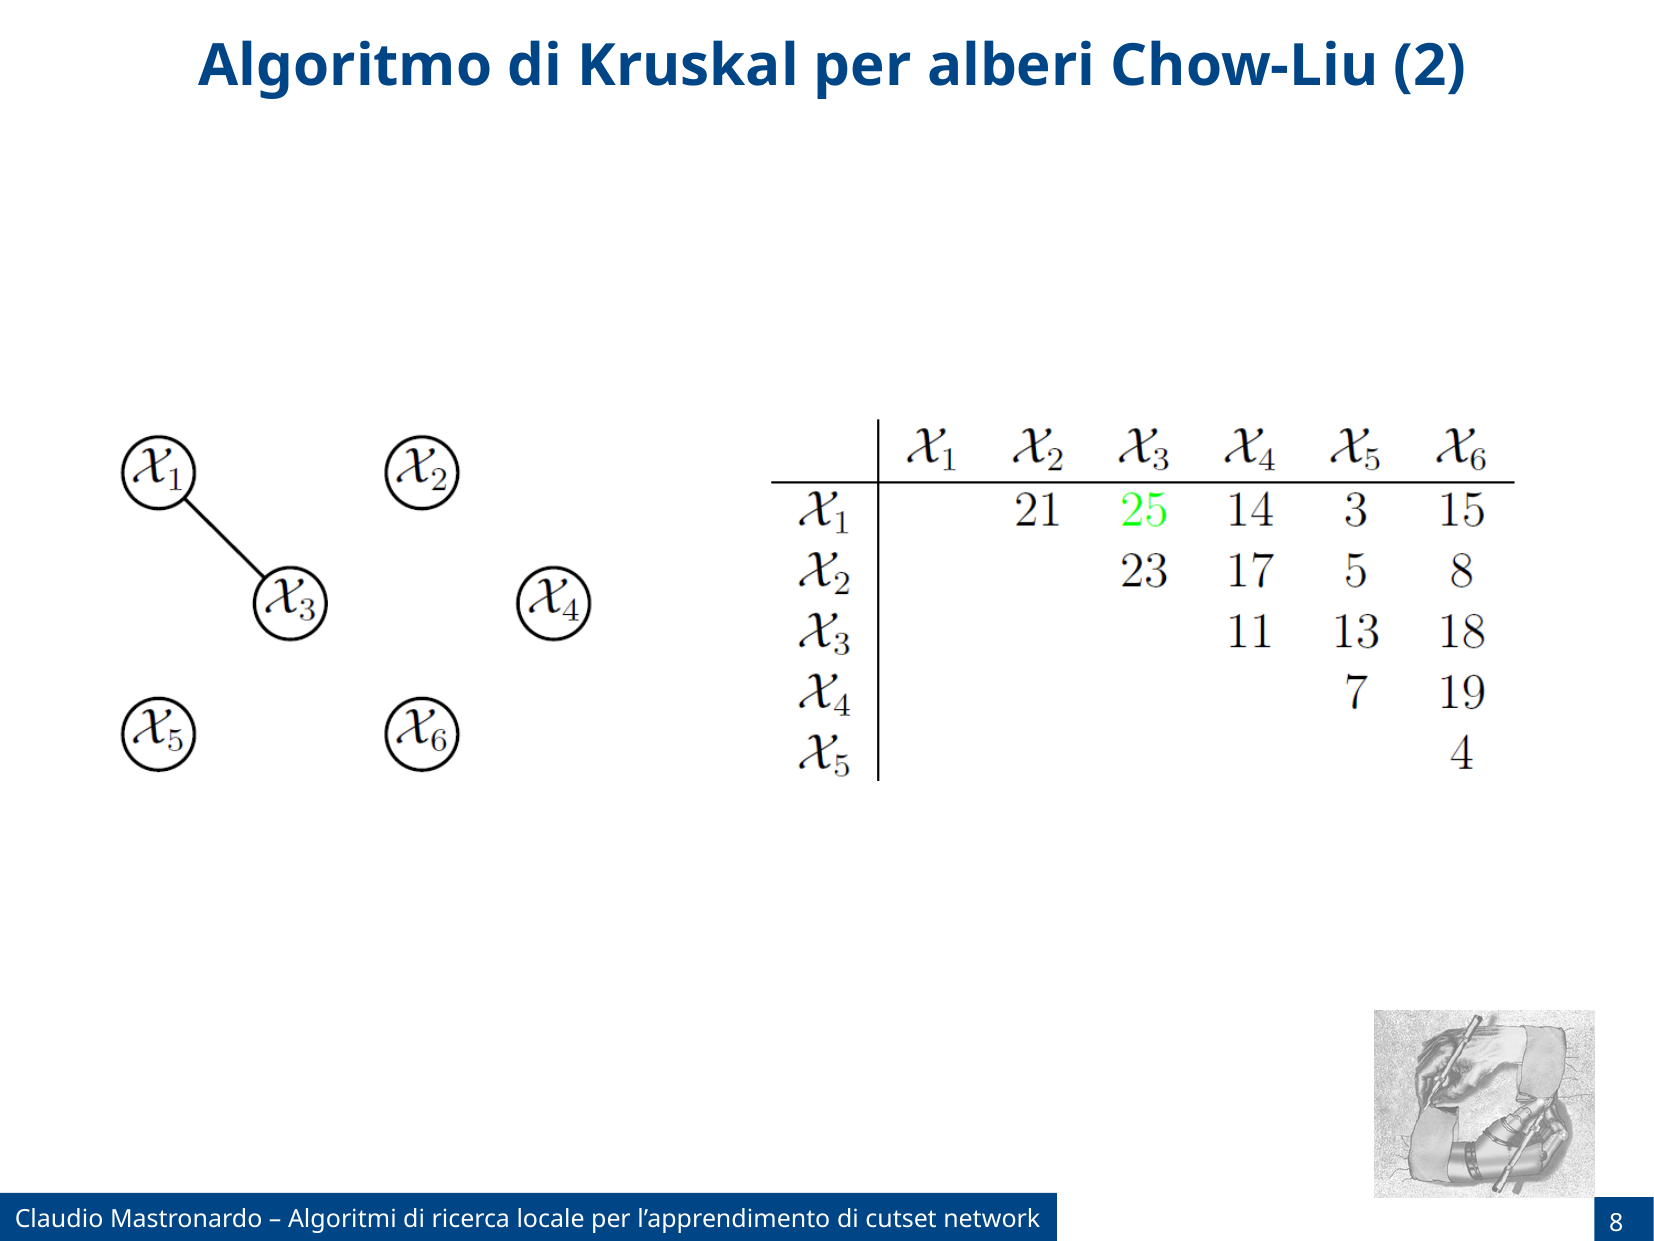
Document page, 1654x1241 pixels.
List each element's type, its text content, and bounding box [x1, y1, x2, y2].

chart [114, 415, 1551, 781]
title Algoritmo di Kruskal per alberi Chow-Liu (2) [41, 17, 1625, 107]
